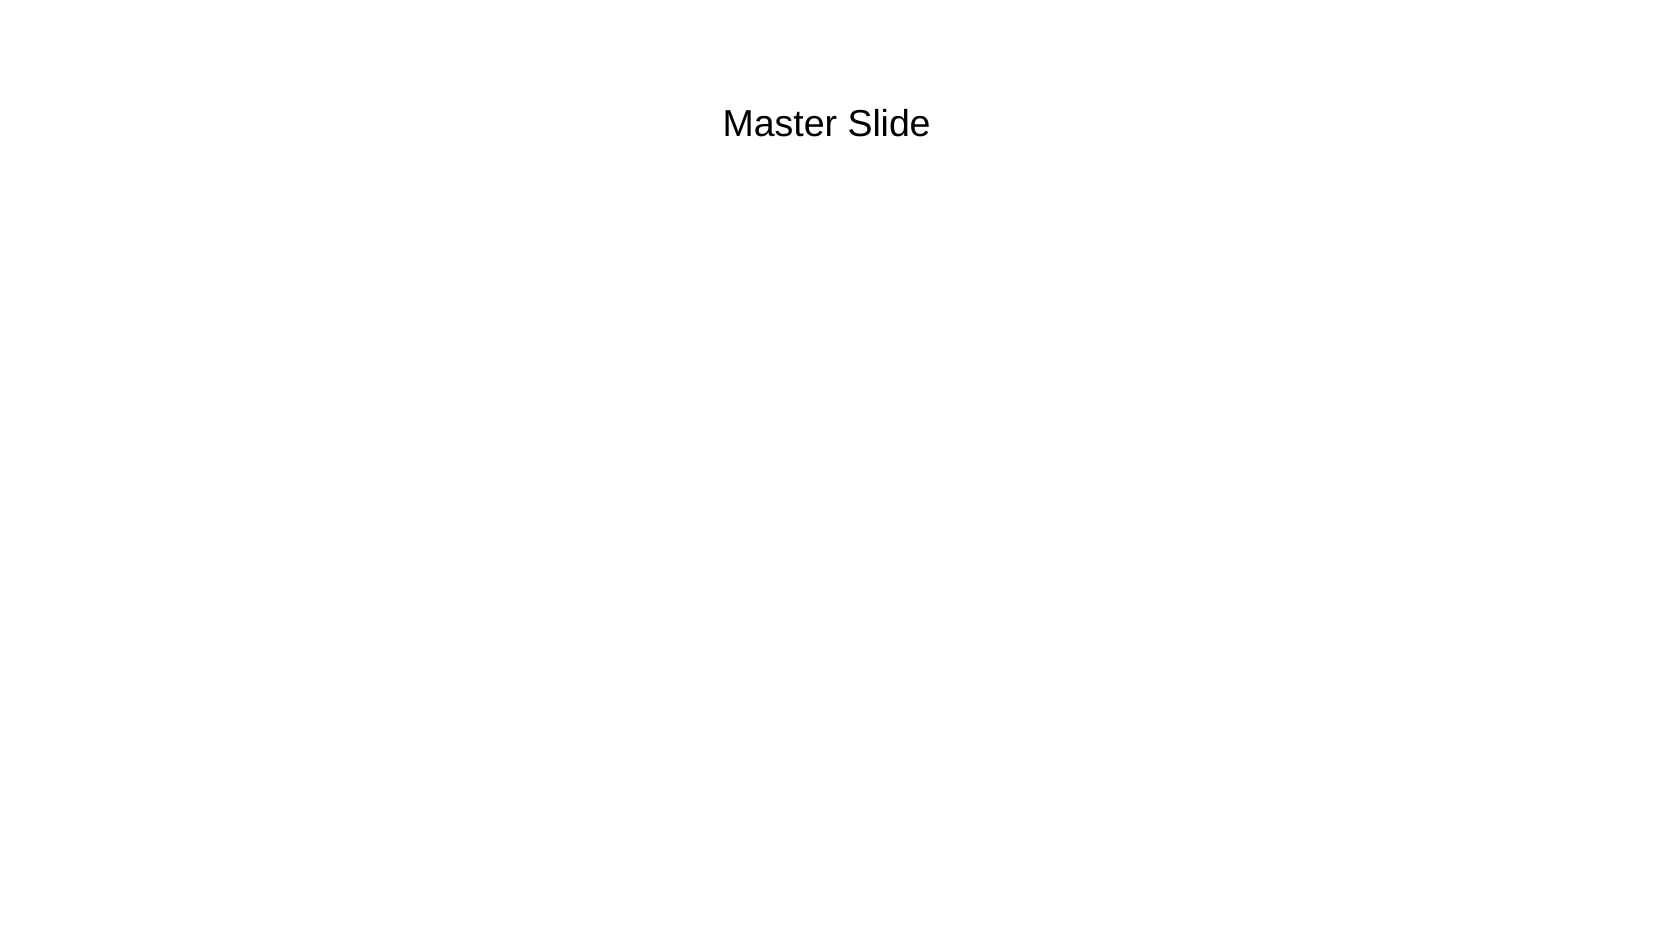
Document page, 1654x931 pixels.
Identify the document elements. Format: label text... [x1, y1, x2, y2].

title Master Slide [82, 45, 1571, 201]
